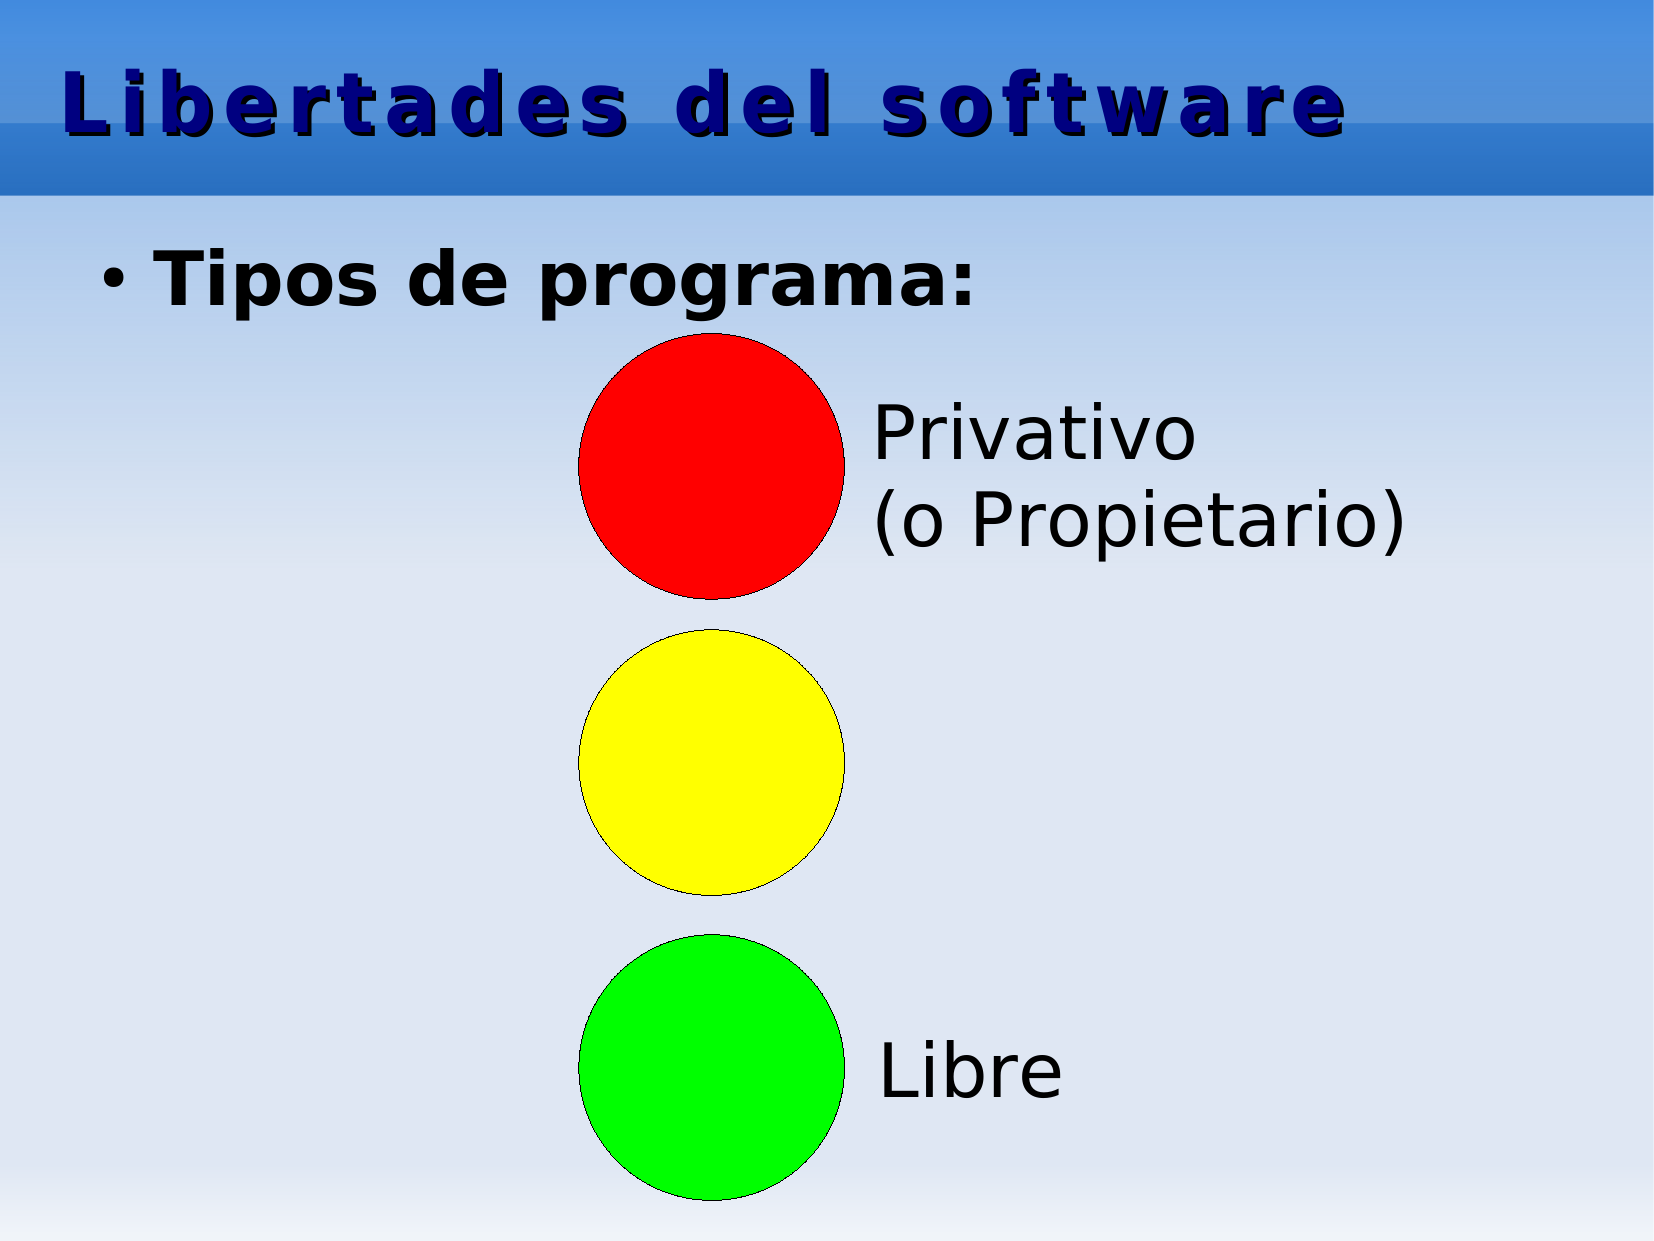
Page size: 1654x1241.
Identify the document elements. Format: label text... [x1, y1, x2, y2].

text_box [578, 333, 845, 600]
text_box [578, 934, 845, 1201]
text_box Privativo (o Propietario) [856, 382, 1447, 572]
picture [0, 0, 1654, 1241]
title Libertades del software [59, 29, 1654, 178]
list Tipos de programa: [82, 236, 1565, 1109]
text_box [578, 629, 845, 896]
text_box Libre [863, 1020, 1094, 1123]
